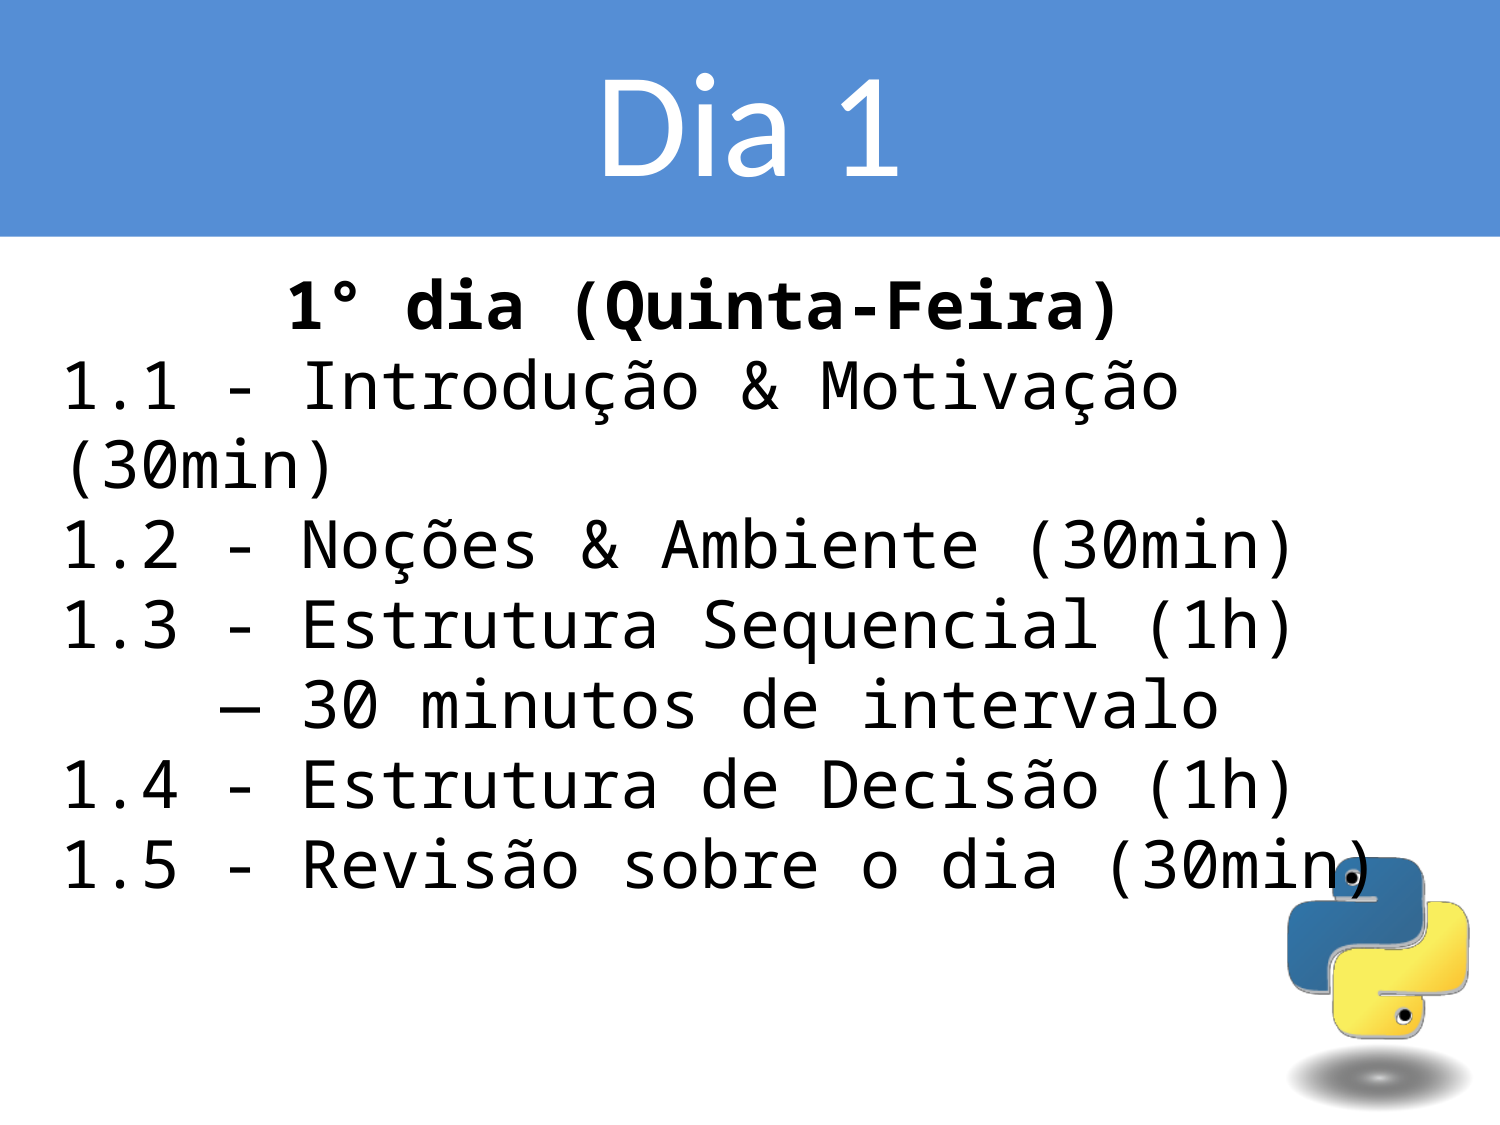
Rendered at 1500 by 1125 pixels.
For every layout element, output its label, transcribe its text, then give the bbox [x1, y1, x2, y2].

text_box Dia 1 [0, 0, 1500, 237]
picture [1285, 857, 1500, 1114]
text_box 1° dia (Quinta-Feira) 1.1 - Introdução & Motivação (30min) 1.2 - Noções & Ambiente (30min) 1.3 - Estrutura Sequencial (1h) — 30 minutos de intervalo 1.4 - Estrutura de Decisão (1h) 1.5 - Revisão sobre o dia (30min) [45, 255, 1485, 910]
